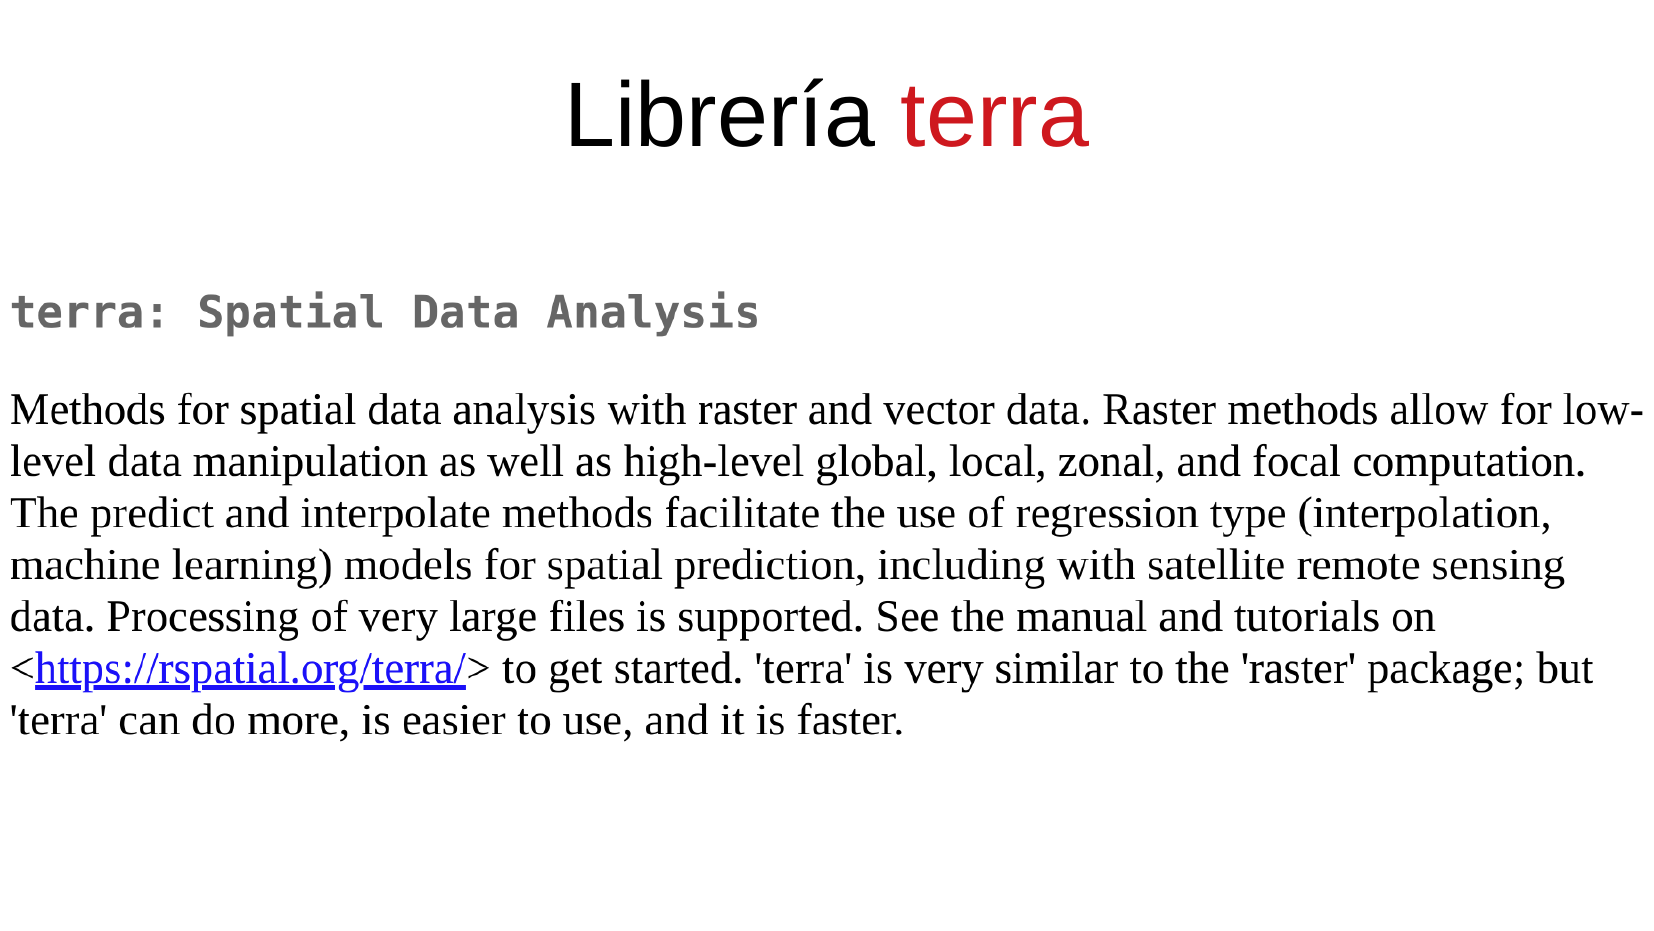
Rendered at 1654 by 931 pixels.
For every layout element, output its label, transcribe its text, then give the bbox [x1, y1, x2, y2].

picture [3, 278, 1654, 750]
title Librería terra [82, 37, 1571, 193]
